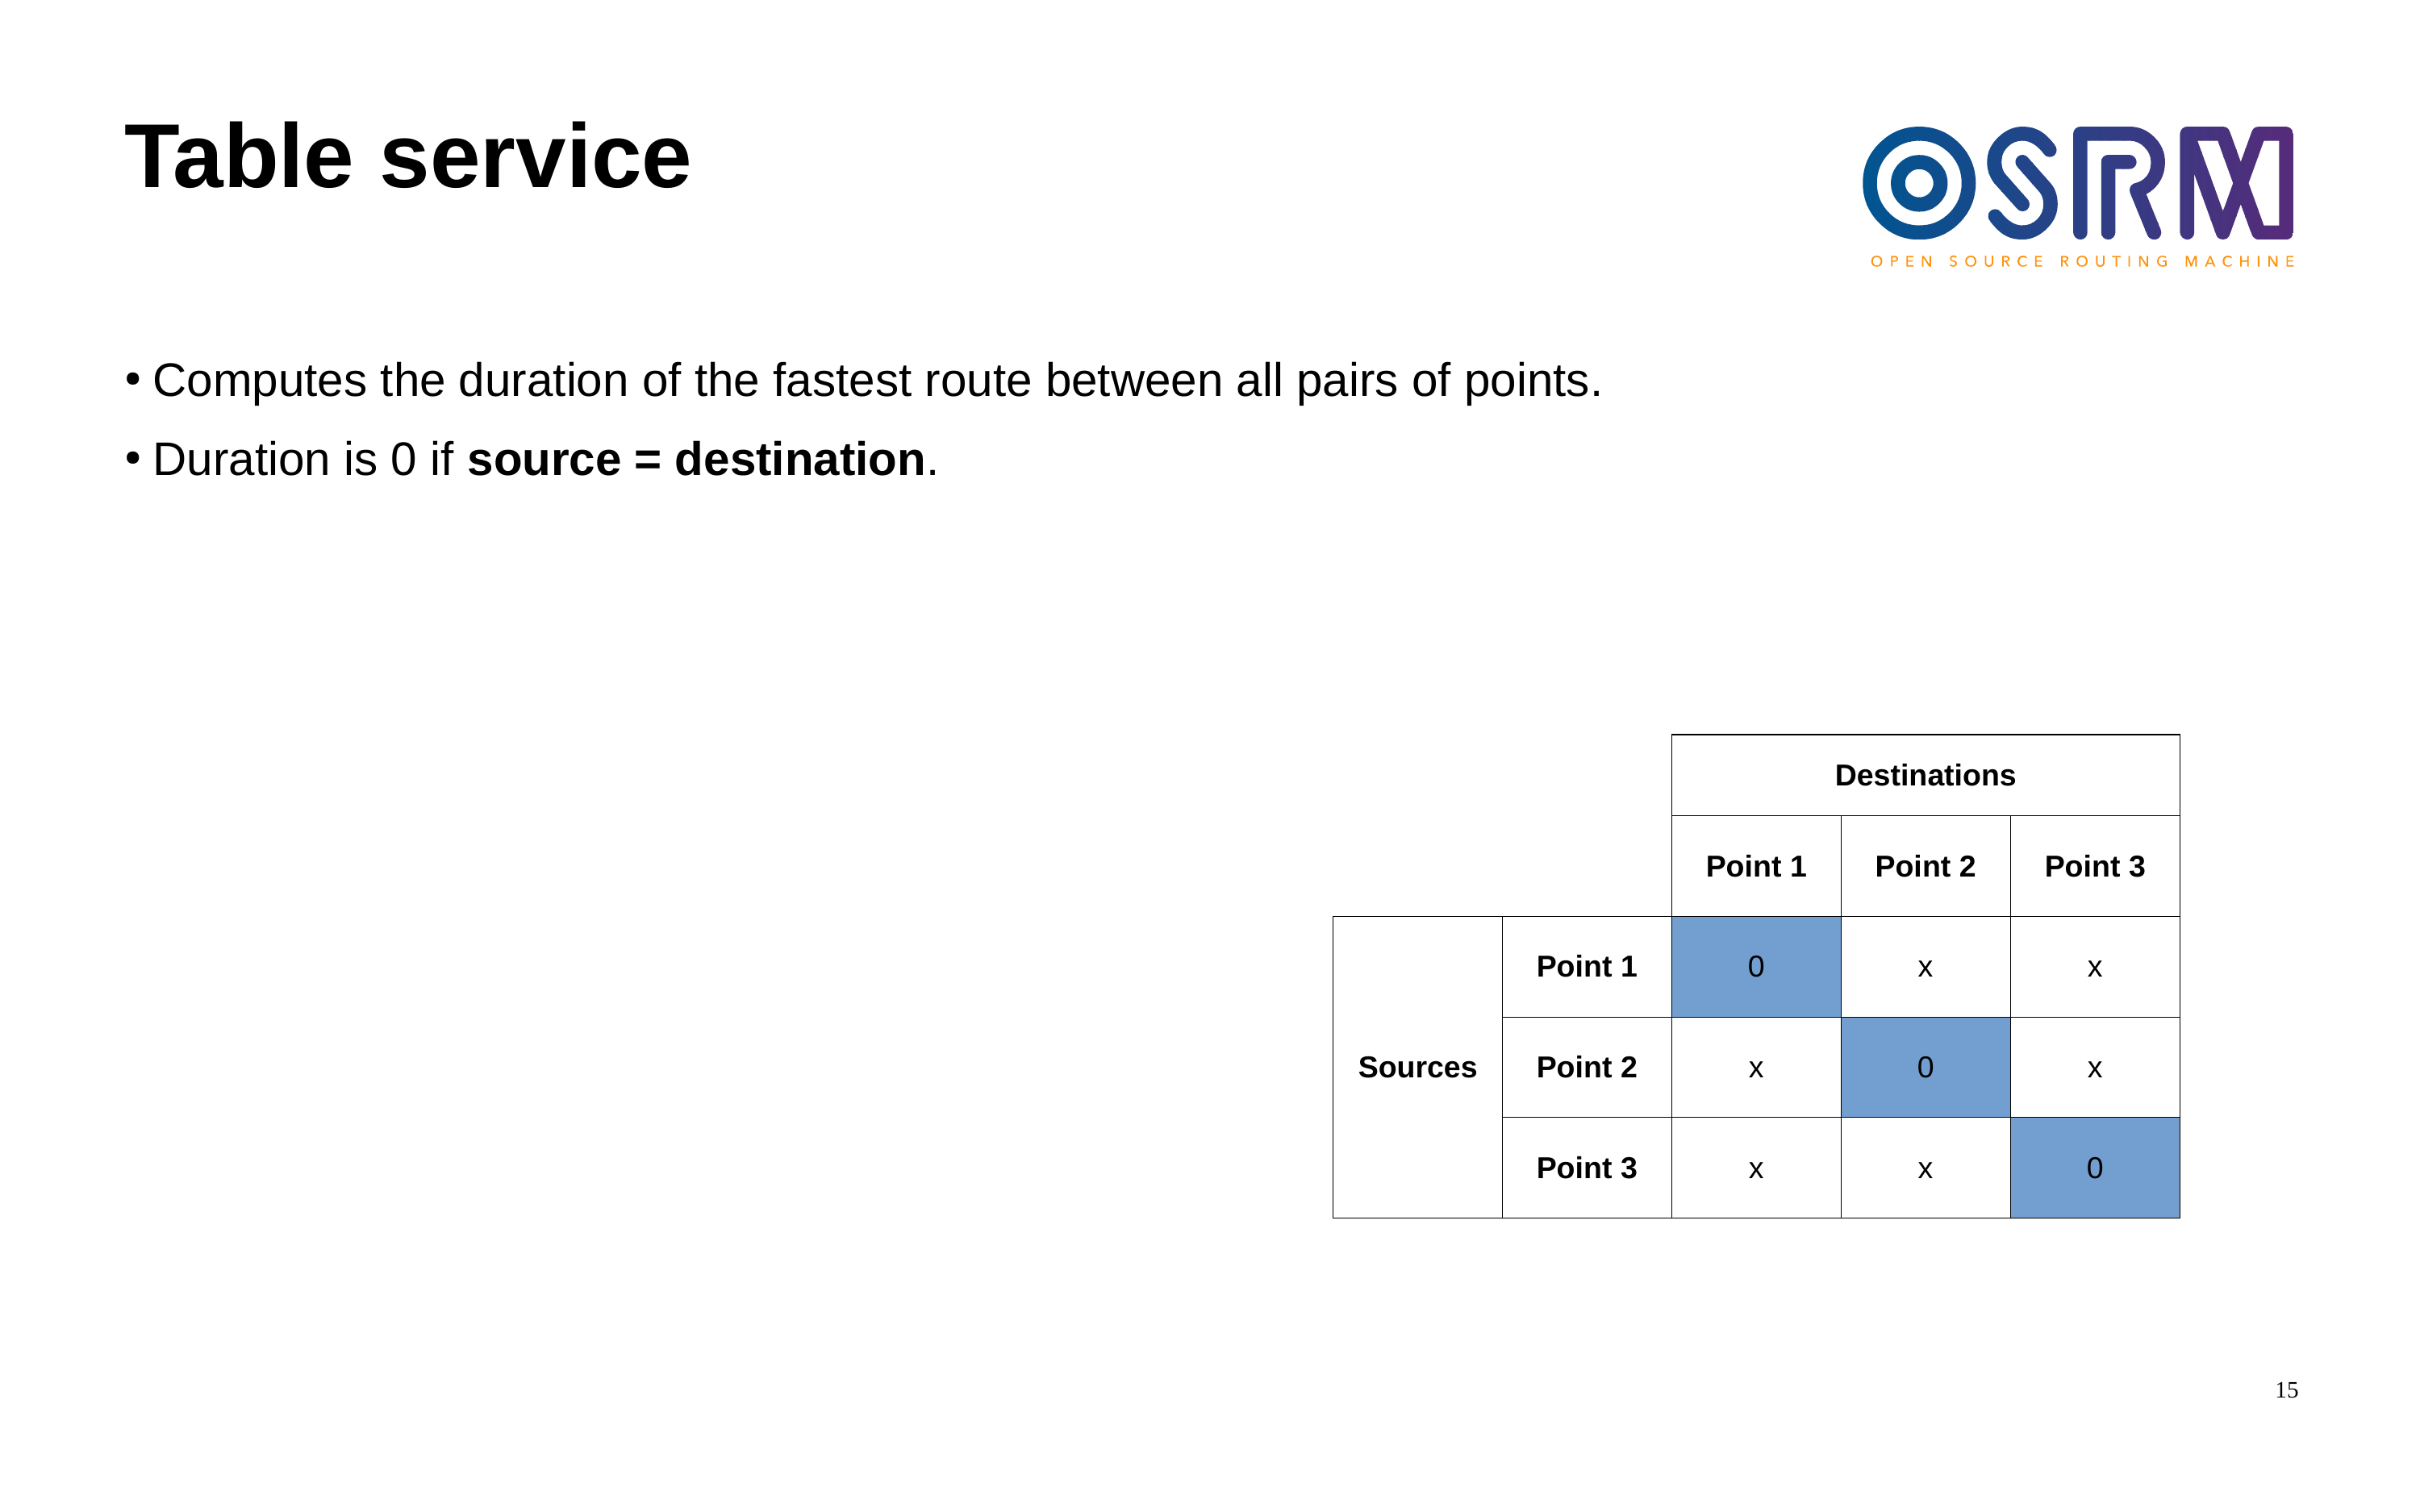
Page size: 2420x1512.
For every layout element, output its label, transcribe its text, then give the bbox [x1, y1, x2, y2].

text_box Computes the duration of the fastest route between all pairs of points. Duration is 0 if source = destination. [112, 322, 1715, 530]
table_cell 0 [1842, 1018, 2010, 1117]
table_header [1502, 735, 1671, 816]
table_cell Point 3 [1503, 1118, 1671, 1218]
table_cell Sources [1333, 917, 1502, 1218]
table_cell x [1842, 1118, 2010, 1218]
table_cell Point 3 [2011, 816, 2180, 916]
table_cell Point 2 [1503, 1018, 1671, 1117]
table_cell 0 [2011, 1118, 2180, 1218]
table_cell x [2011, 917, 2180, 1017]
table_cell 0 [1672, 917, 1841, 1017]
table_cell x [2011, 1018, 2180, 1117]
table_cell [1502, 816, 1671, 916]
text_box Table service [112, 61, 1199, 251]
table_cell Point 2 [1842, 816, 2010, 916]
table_header Destinations [1672, 735, 2180, 815]
table_cell x [1672, 1018, 1841, 1117]
table_cell x [1672, 1118, 1841, 1218]
table_cell x [1842, 917, 2010, 1017]
table_cell [1333, 816, 1502, 916]
table_cell Point 1 [1672, 816, 1841, 916]
table_cell Point 1 [1503, 917, 1671, 1017]
picture [1856, 122, 2300, 273]
table_header [1333, 735, 1502, 816]
